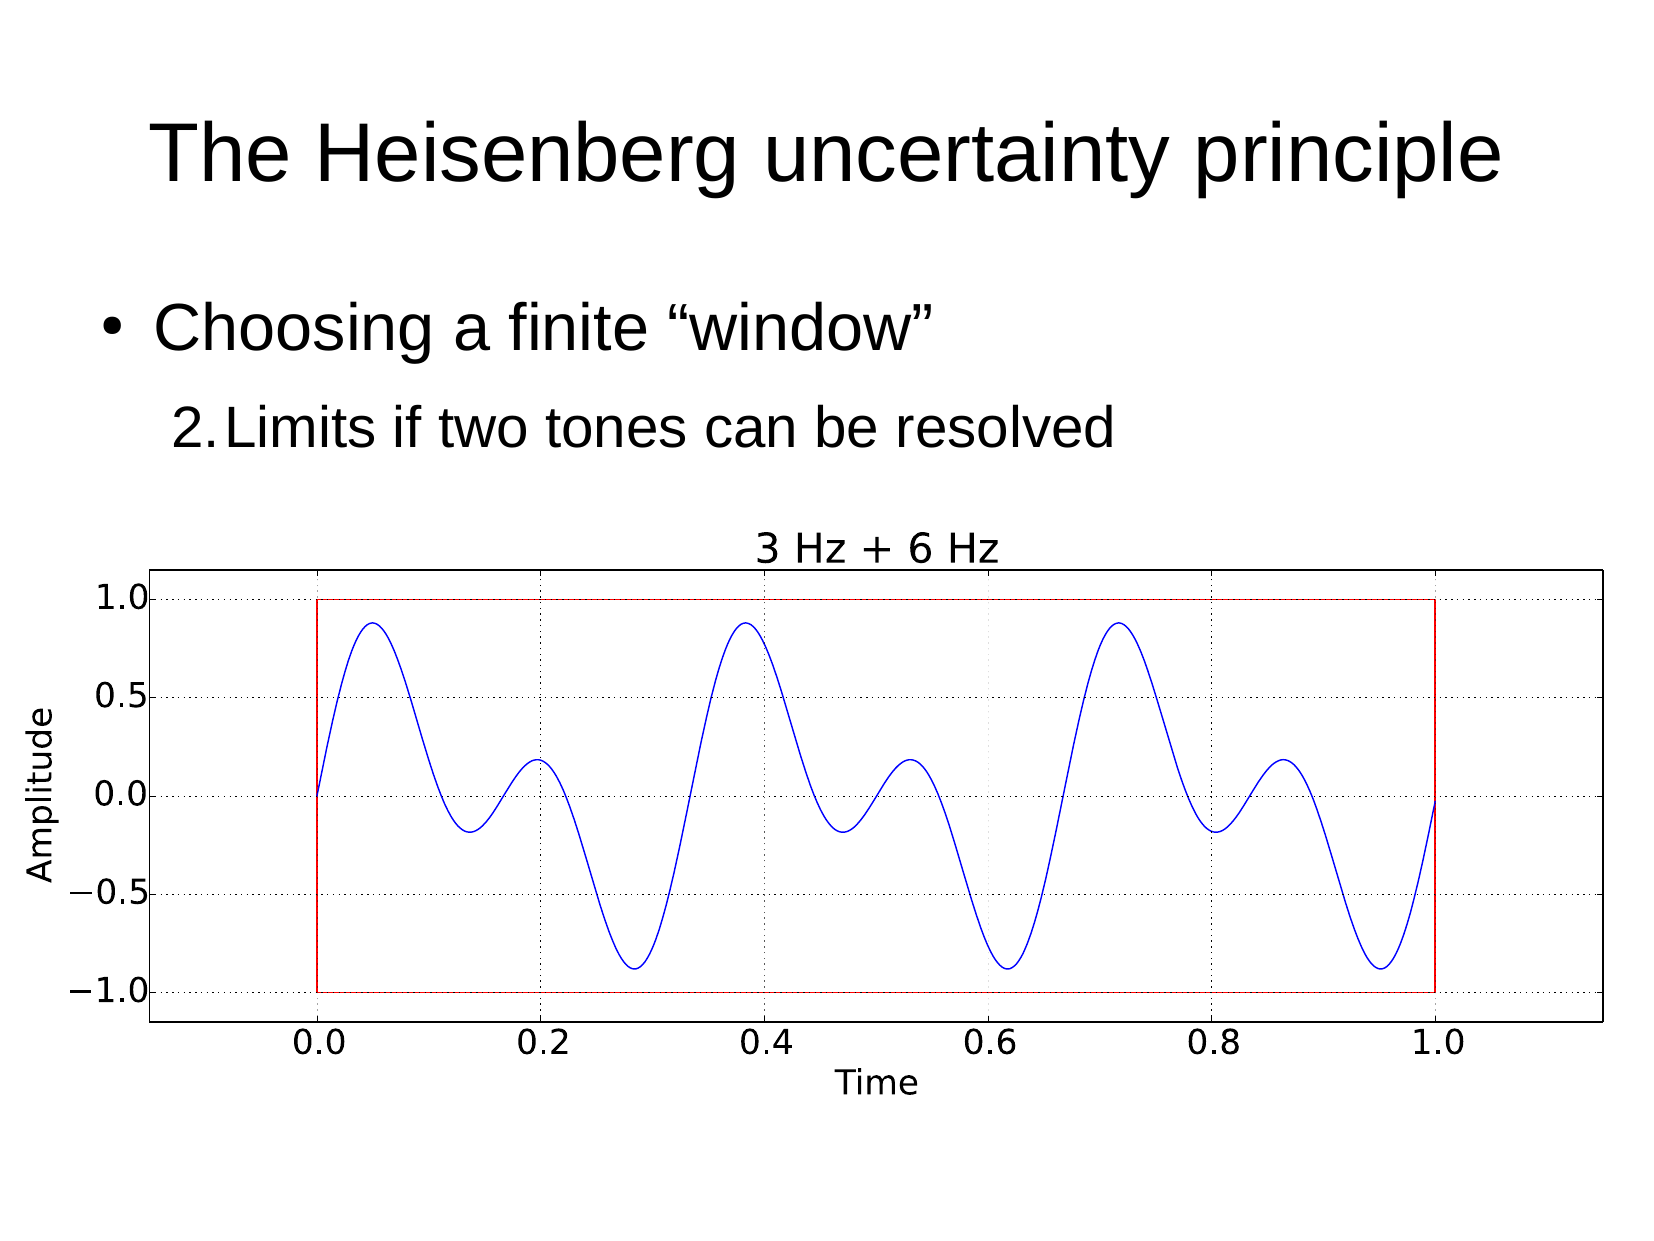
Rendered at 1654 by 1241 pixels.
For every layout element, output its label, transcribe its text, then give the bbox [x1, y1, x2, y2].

title The Heisenberg uncertainty principle [82, 49, 1571, 257]
picture [0, 495, 1653, 1116]
list Choosing a finite “window” Limits if two tones can be resolved [82, 290, 1571, 495]
